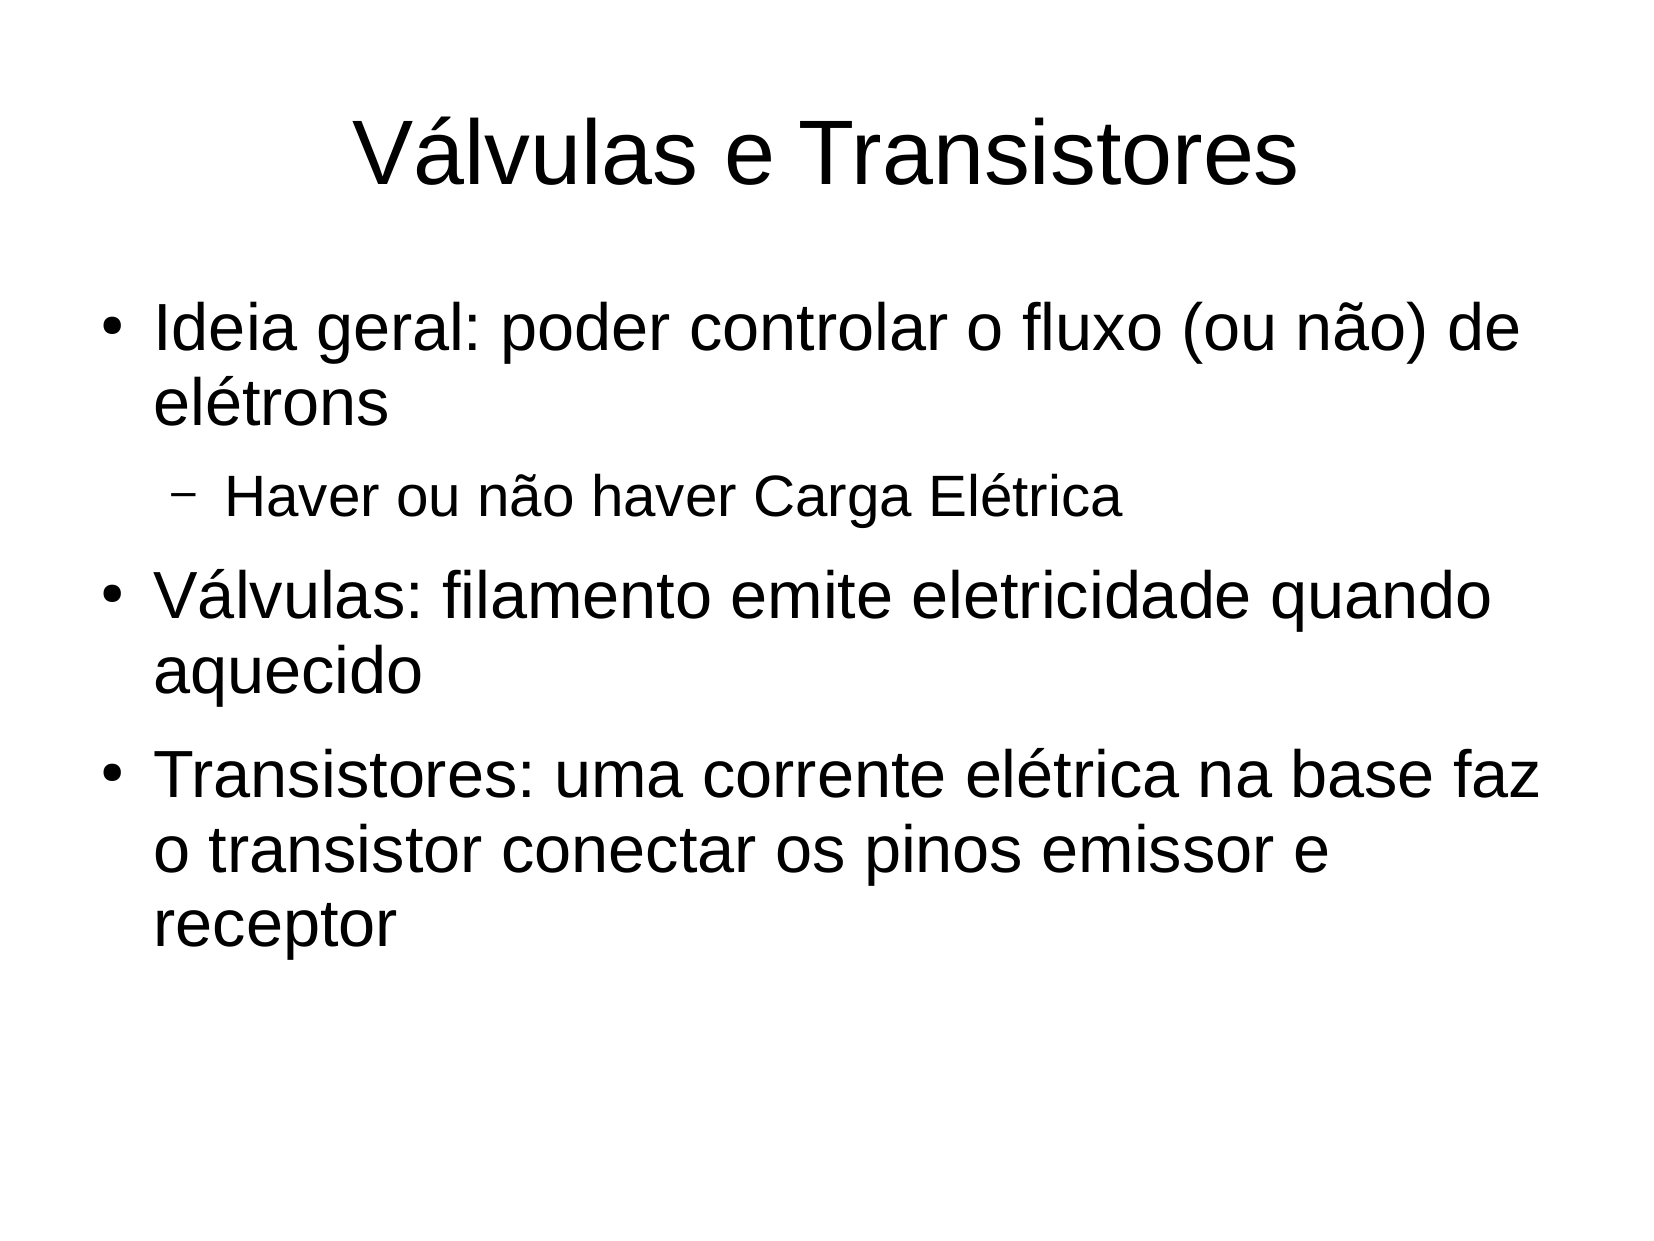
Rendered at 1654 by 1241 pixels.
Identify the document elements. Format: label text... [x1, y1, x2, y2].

title Válvulas e Transistores [82, 49, 1571, 257]
list Ideia geral: poder controlar o fluxo (ou não) de elétrons Haver ou não haver Carga Elétrica Válvulas: filamento emite eletricidade quando aquecido Transistores: uma corrente elétrica na base faz o transistor conectar os pinos emissor e receptor [82, 290, 1571, 1010]
